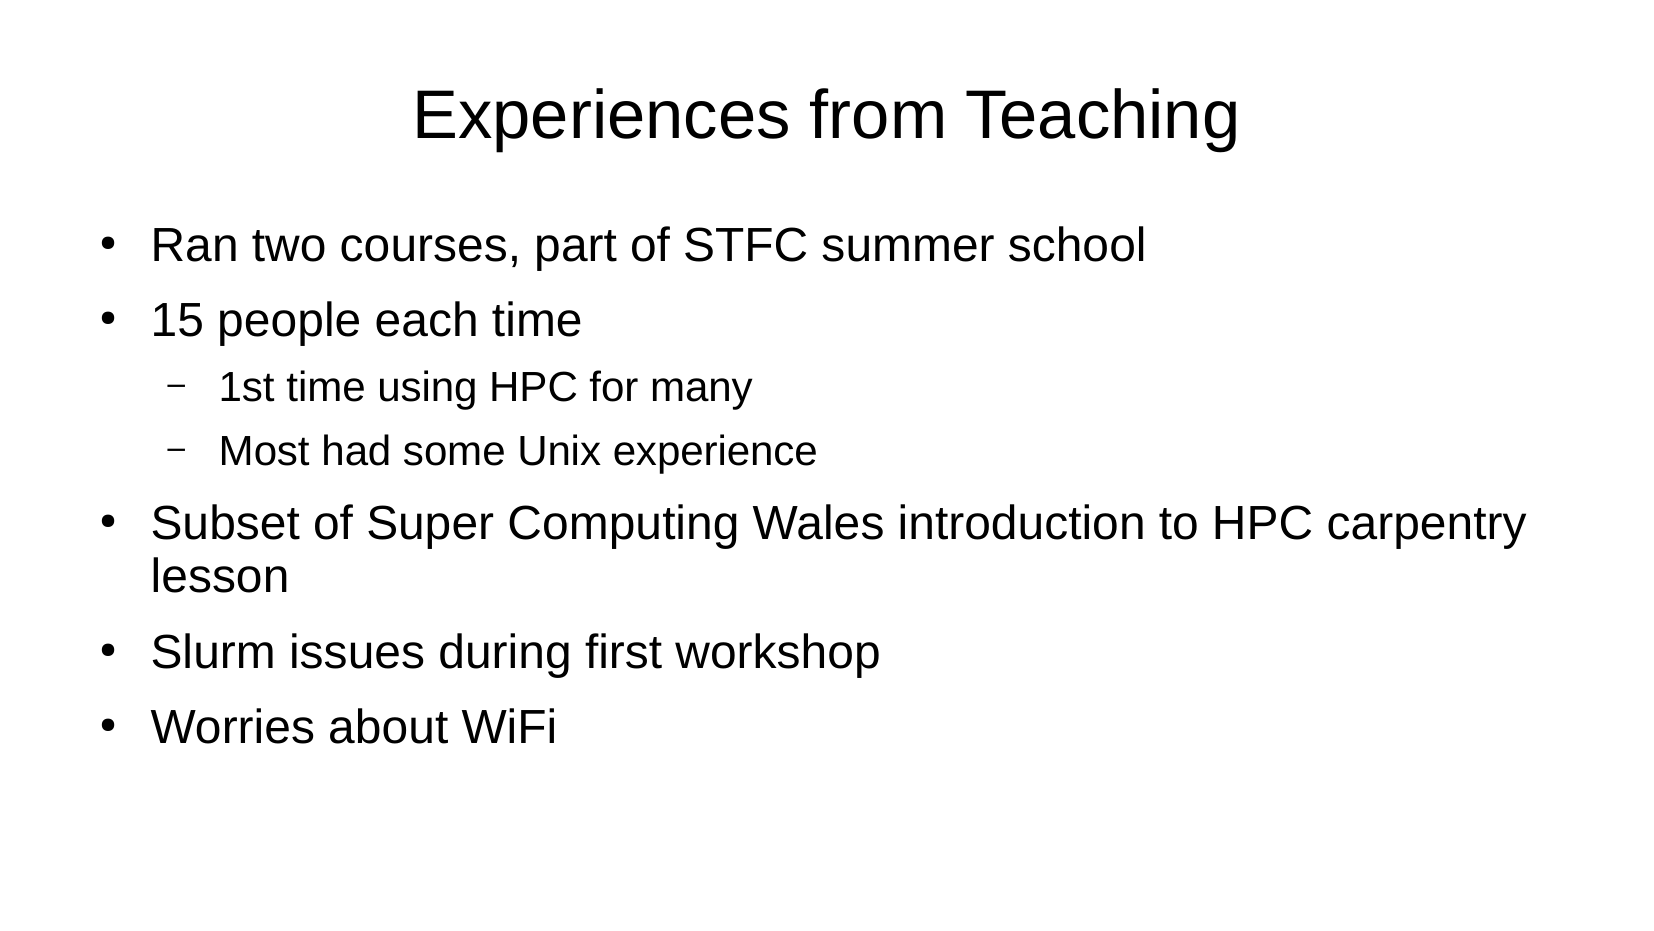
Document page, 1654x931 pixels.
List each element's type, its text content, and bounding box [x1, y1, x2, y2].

list Ran two courses, part of STFC summer school 15 people each time 1st time using HPC for many Most had some Unix experience Subset of Super Computing Wales introduction to HPC carpentry lesson Slurm issues during first workshop Worries about WiFi [82, 217, 1571, 758]
title Experiences from Teaching [82, 37, 1571, 193]
